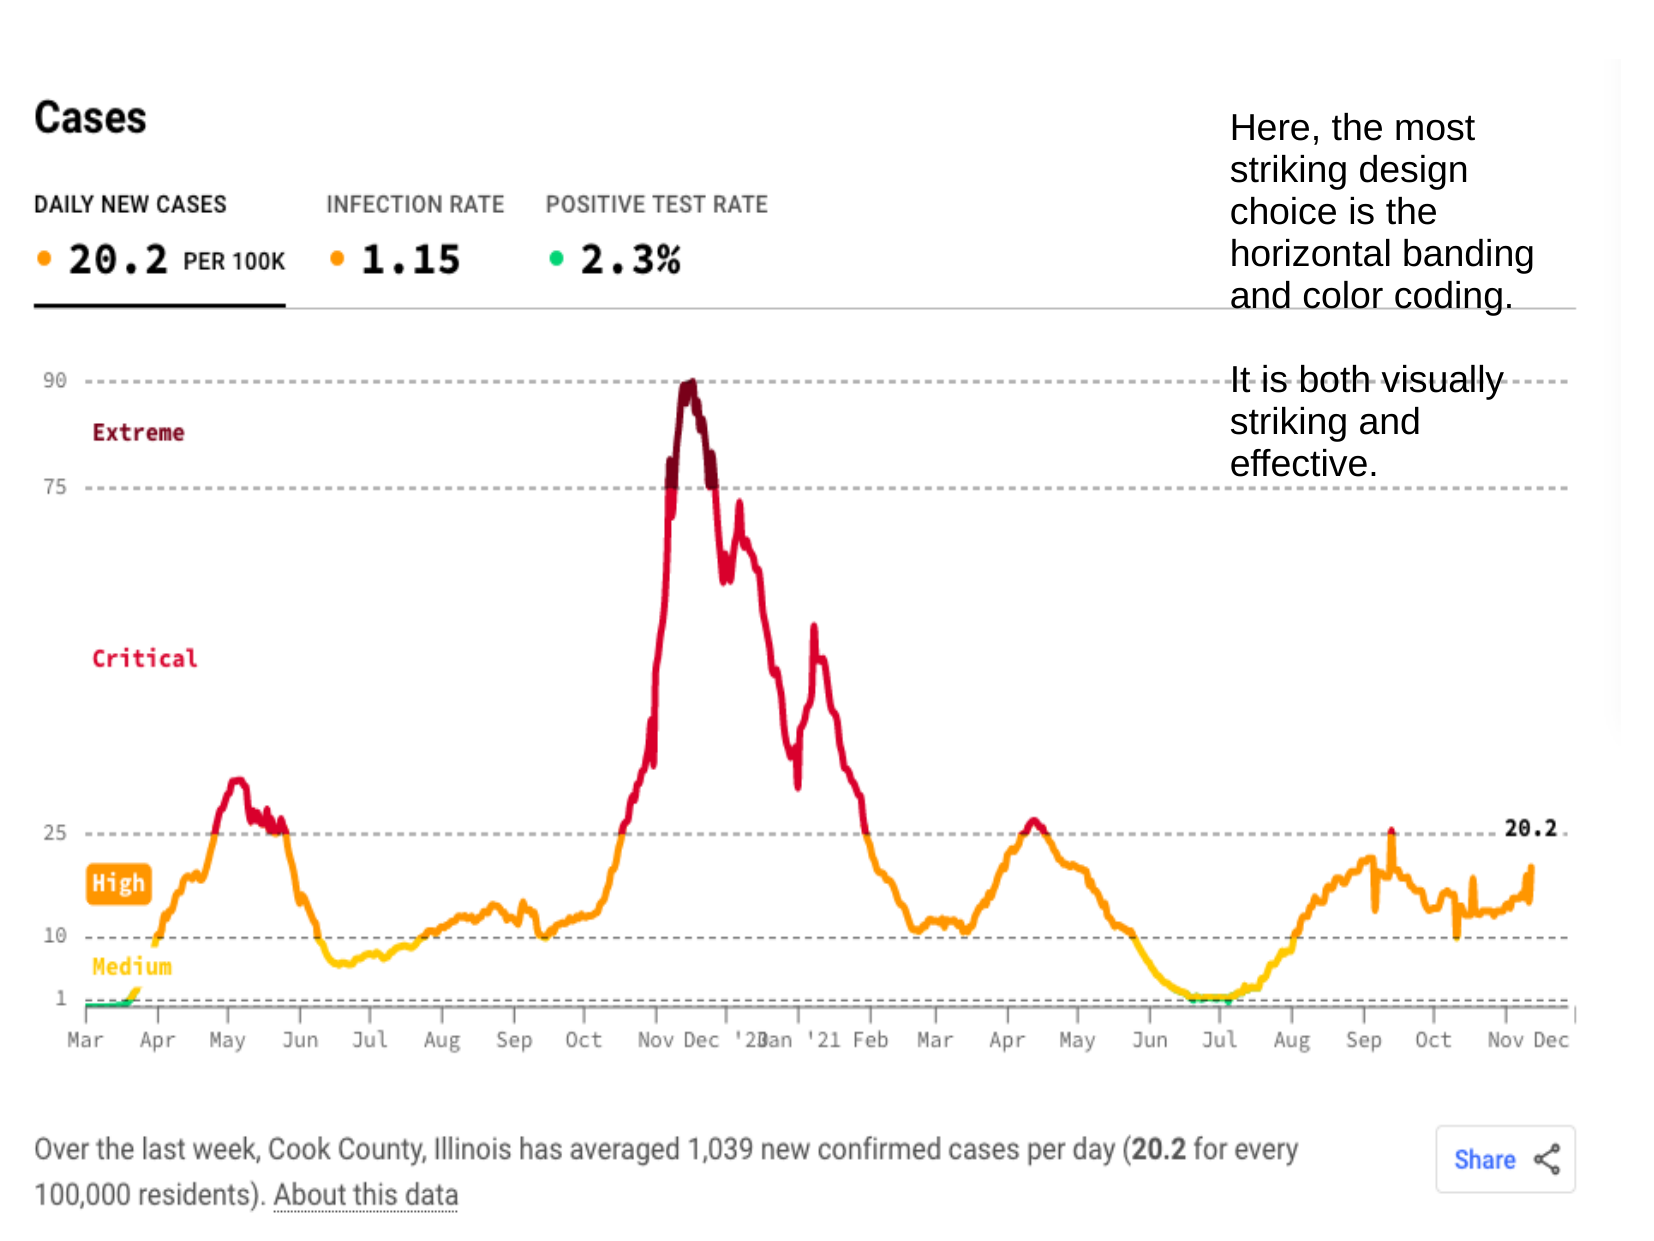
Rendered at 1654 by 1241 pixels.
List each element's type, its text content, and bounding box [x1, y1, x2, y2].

text_box Here, the most striking design choice is the horizontal banding and color coding. It is both visually striking and effective. [1215, 99, 1561, 492]
picture [0, 59, 1621, 1231]
